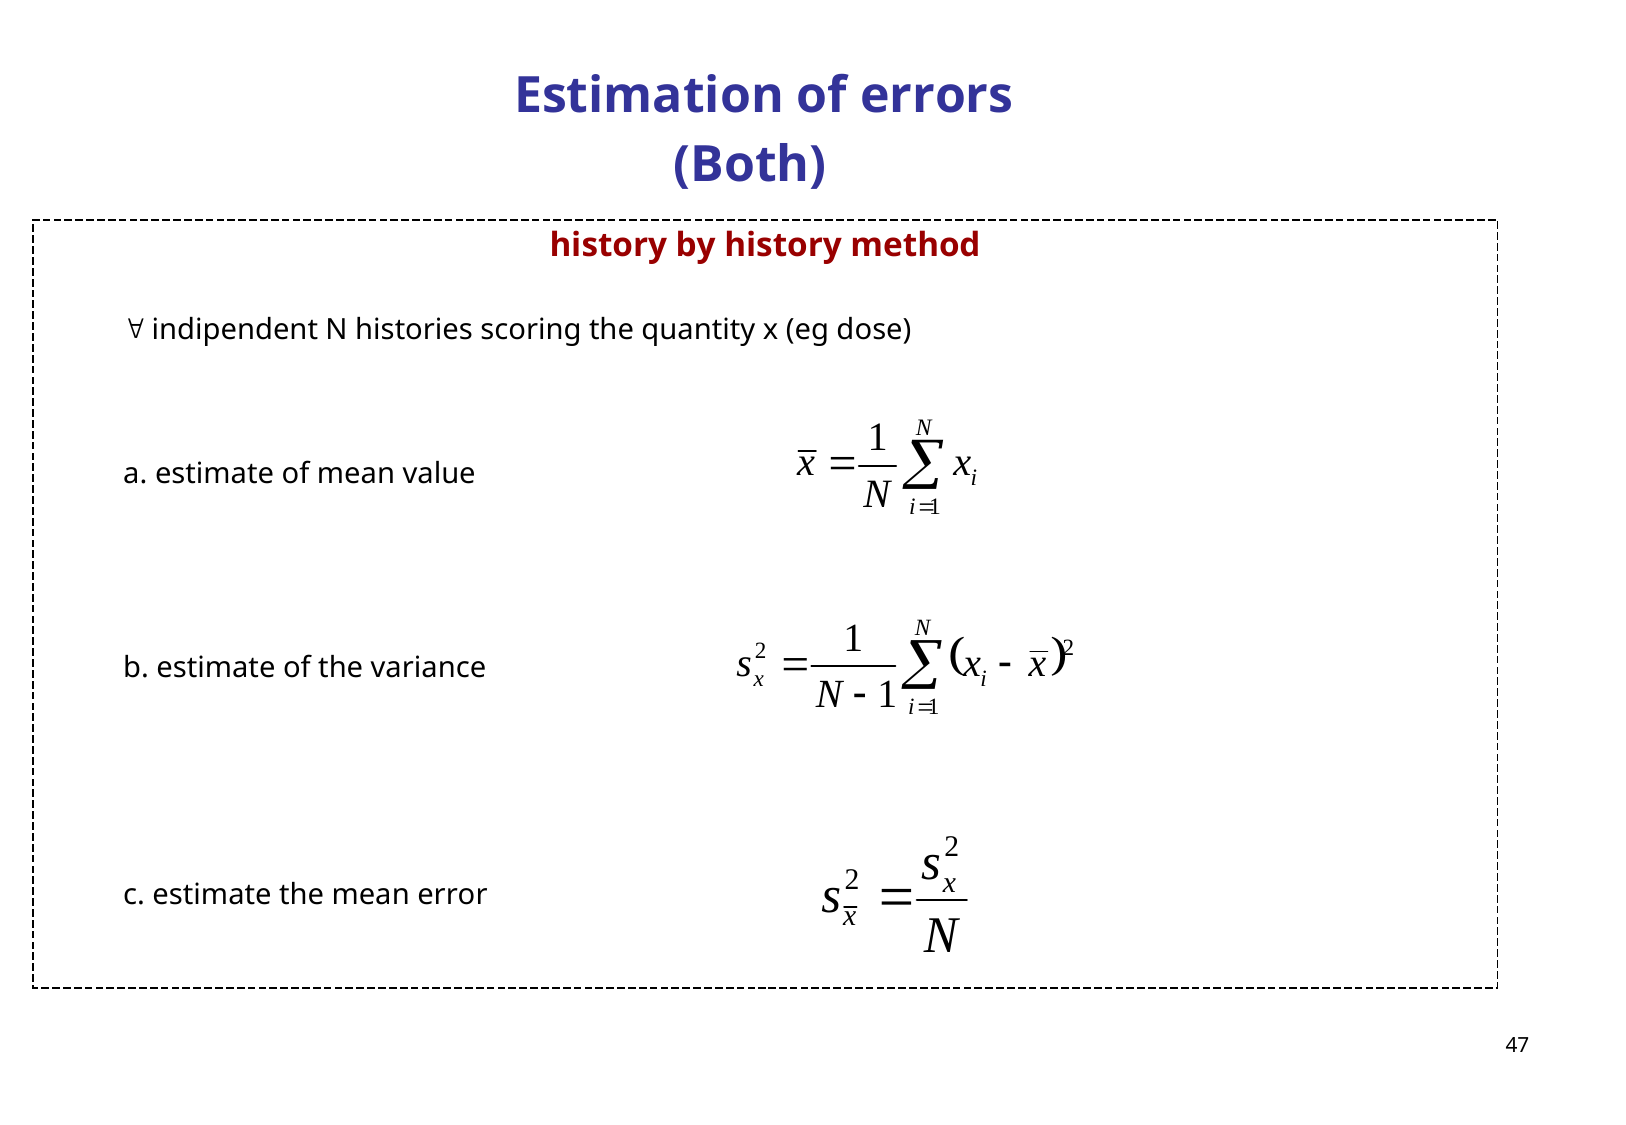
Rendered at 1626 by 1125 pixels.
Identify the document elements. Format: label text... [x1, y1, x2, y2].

text_box (Both) [659, 123, 842, 200]
text_box history by history method  indipendent N histories scoring the quantity x (eg dose) a. estimate of mean value b. estimate of the variance c. estimate the mean error [33, 220, 1498, 988]
chart [789, 408, 991, 523]
chart [729, 609, 1085, 723]
text_box Estimation of errors [31, 54, 1497, 131]
chart [812, 822, 978, 965]
